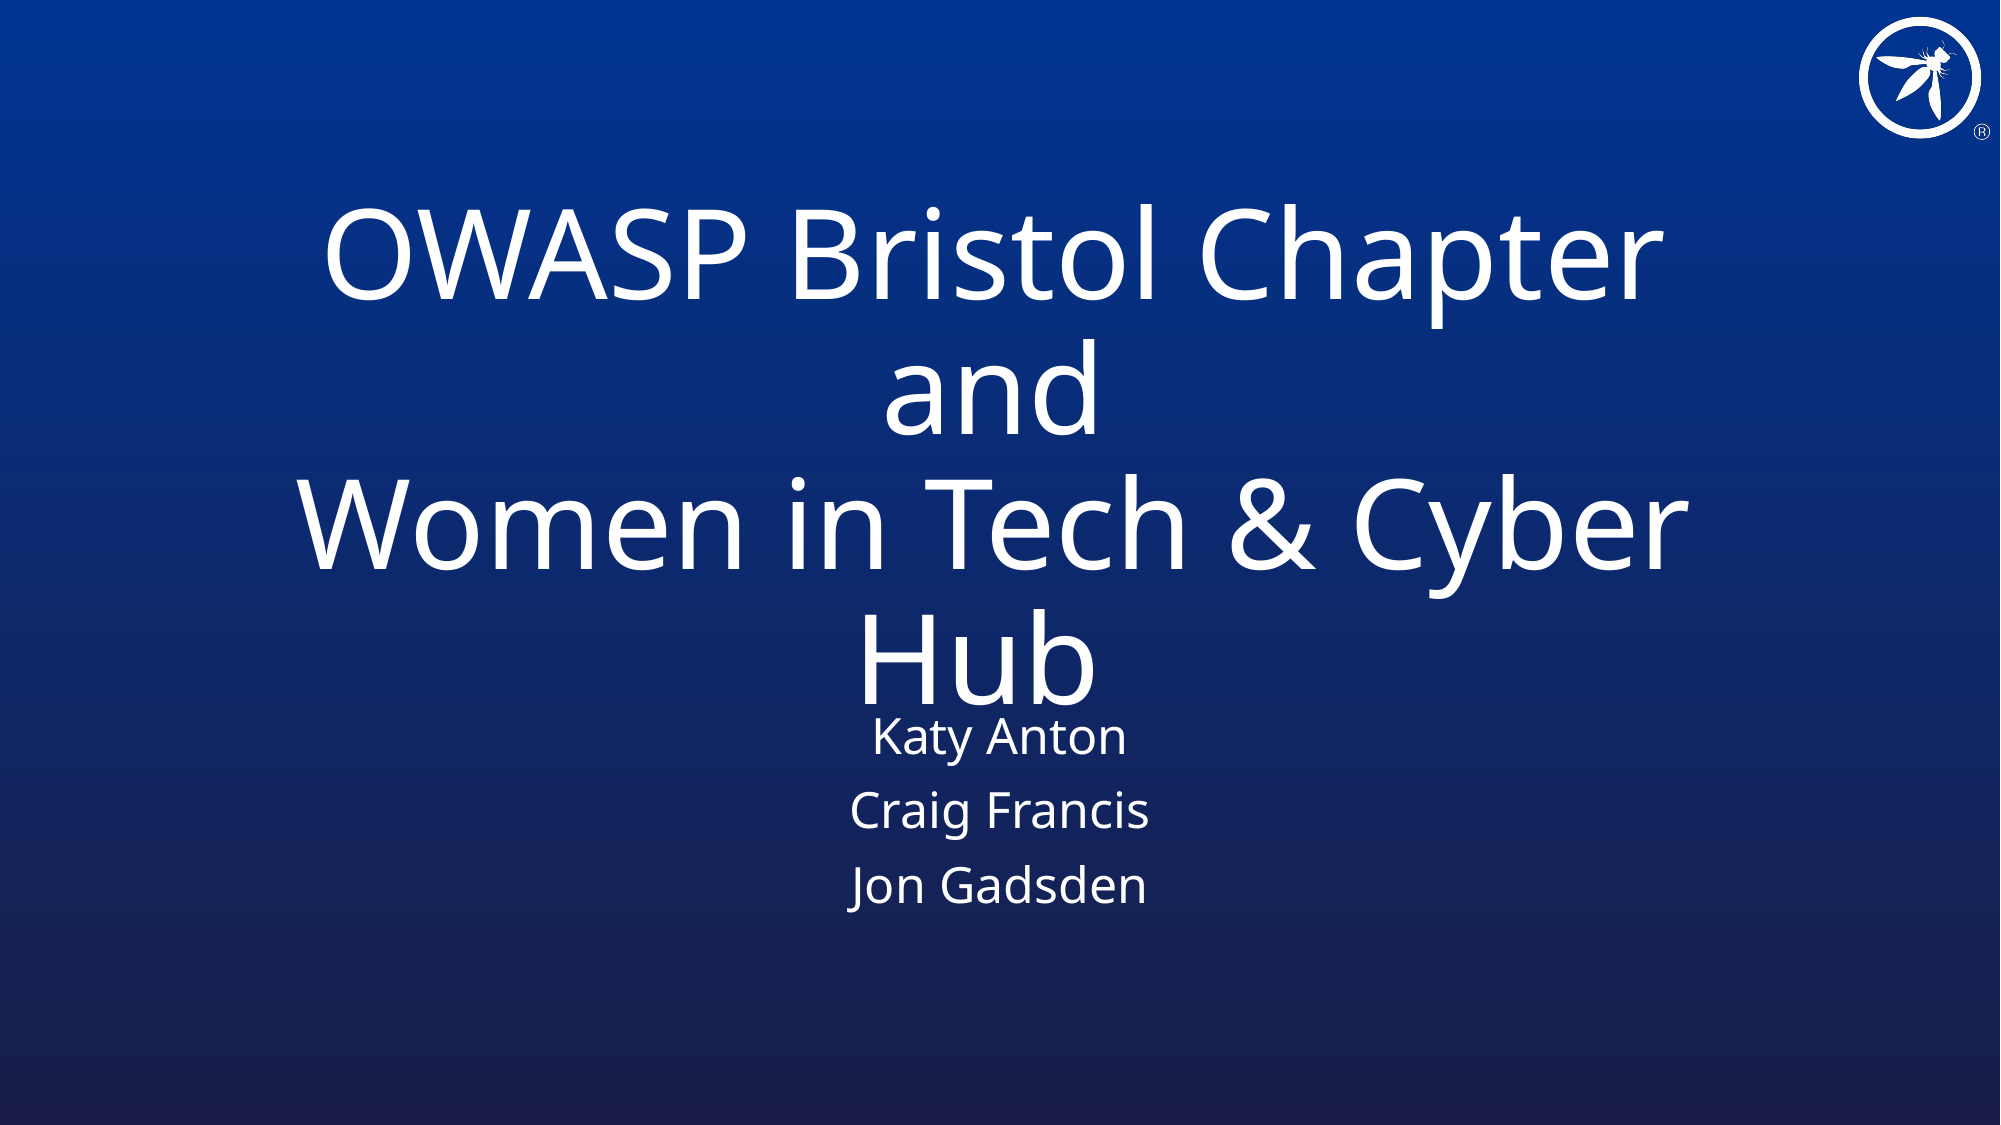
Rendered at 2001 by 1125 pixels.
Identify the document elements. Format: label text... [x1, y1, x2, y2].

title OWASP Bristol Chapter and Women in Tech & Cyber Hub [150, 184, 1838, 576]
subtitle Katy Anton Craig Francis Jon Gadsden [249, 703, 1750, 976]
picture [1797, 0, 2001, 200]
